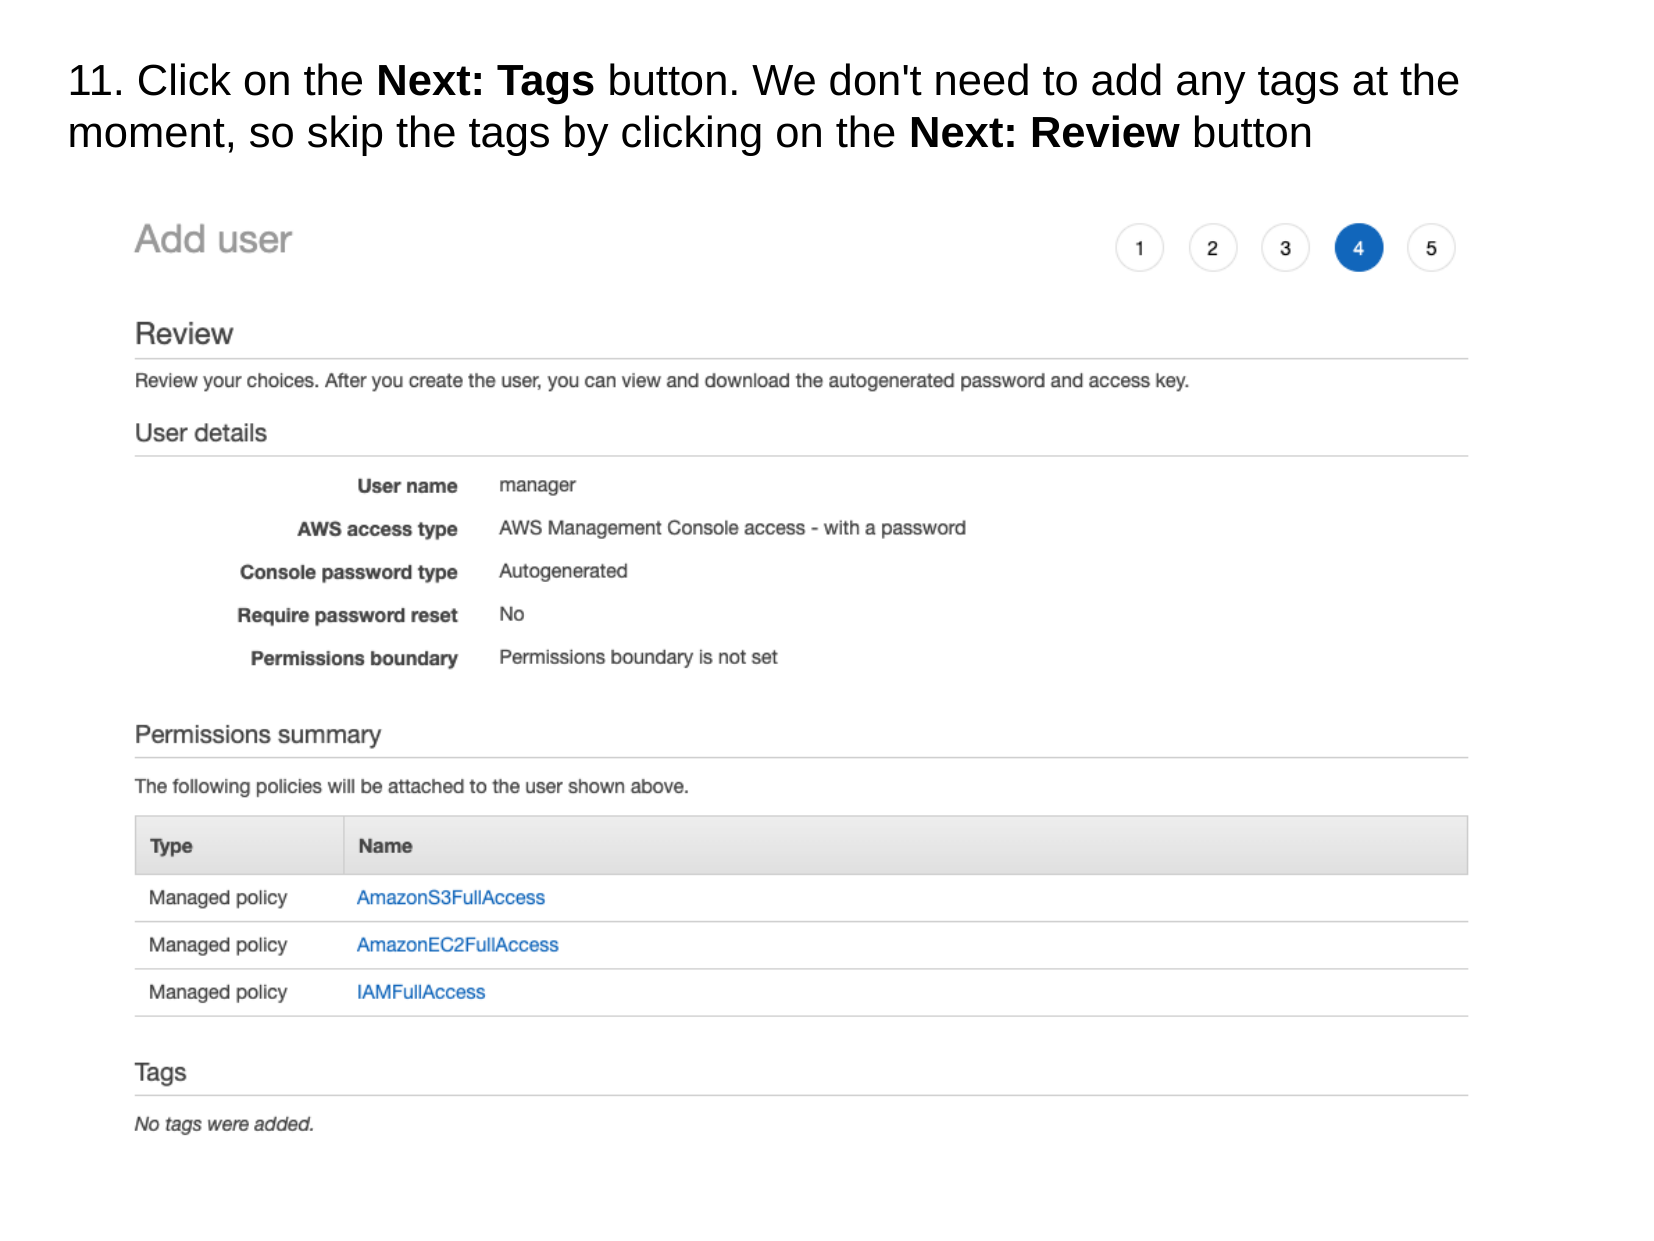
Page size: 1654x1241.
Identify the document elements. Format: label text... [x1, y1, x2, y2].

picture [67, 190, 1474, 1213]
list 11. Click on the Next: Tags button. We don't need to add any tags at the moment, so skip the tags by clicking on the Next: Review button [67, 51, 1556, 191]
